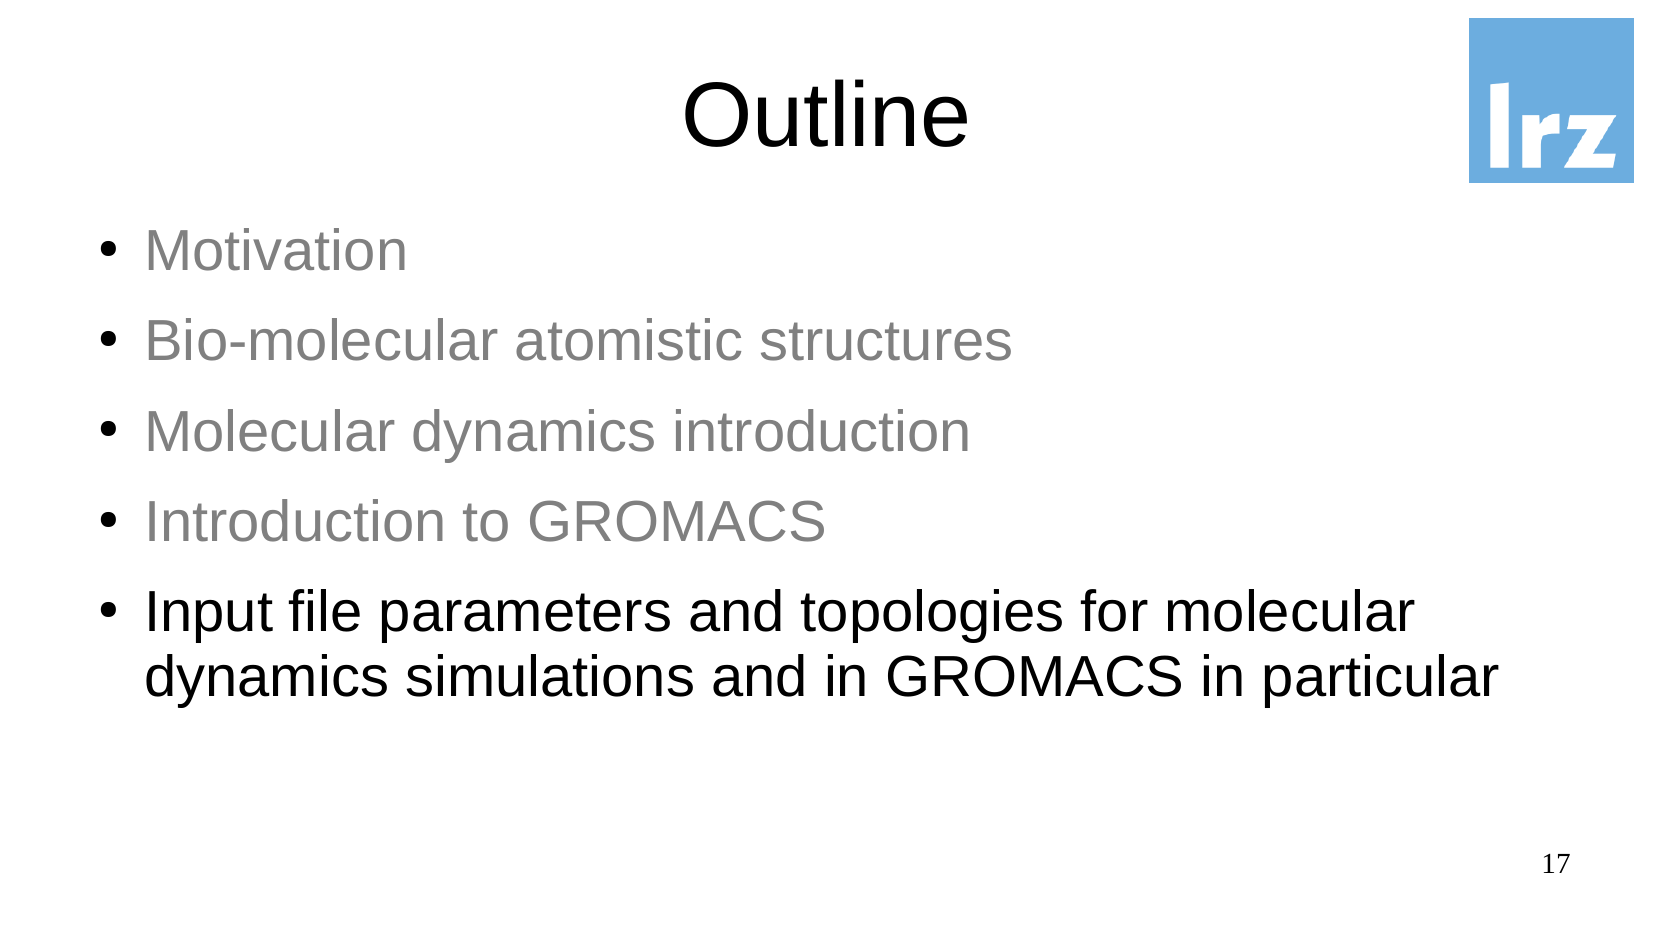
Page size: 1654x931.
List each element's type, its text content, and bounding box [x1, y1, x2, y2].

list Motivation Bio-molecular atomistic structures Molecular dynamics introduction Introduction to GROMACS Input file parameters and topologies for molecular dynamics simulations and in GROMACS in particular [82, 217, 1571, 758]
title Outline [82, 37, 1571, 193]
picture [1469, 18, 1634, 183]
